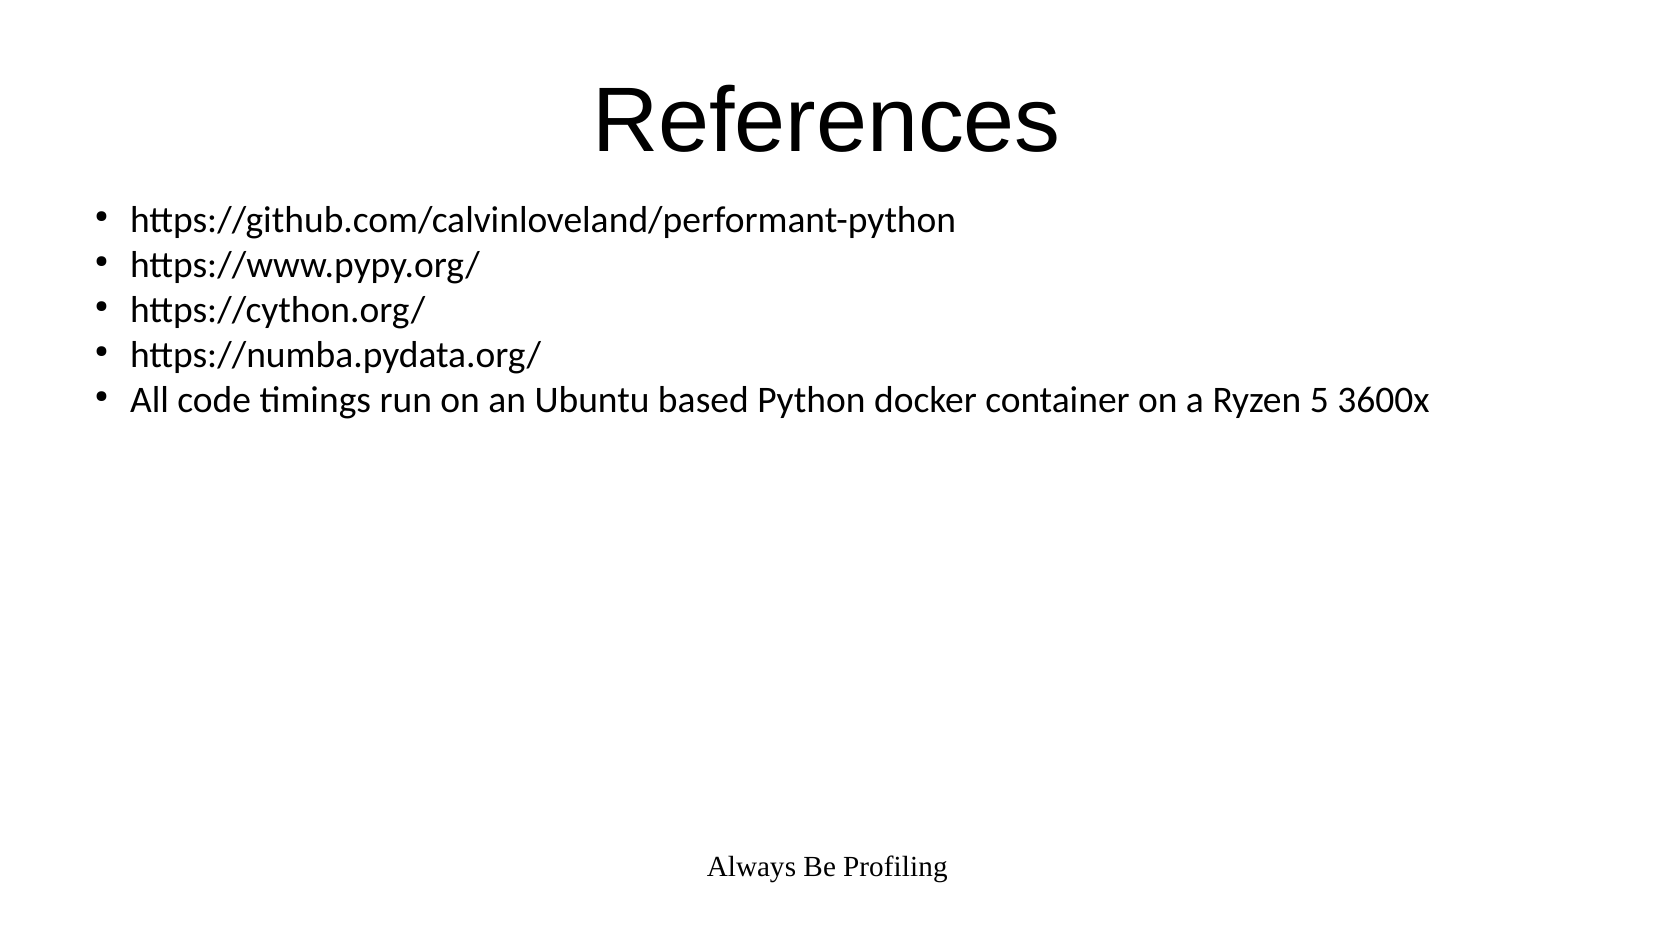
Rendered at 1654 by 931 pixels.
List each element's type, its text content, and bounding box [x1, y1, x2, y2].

text_box https://github.com/calvinloveland/performant-python https://www.pypy.org/ https://cython.org/ https://numba.pydata.org/ All code timings run on an Ubuntu based Python docker container on a Ryzen 5 3600x [79, 187, 1538, 687]
title References [82, 37, 1571, 193]
text_box Always Be Profiling [565, 847, 1090, 912]
